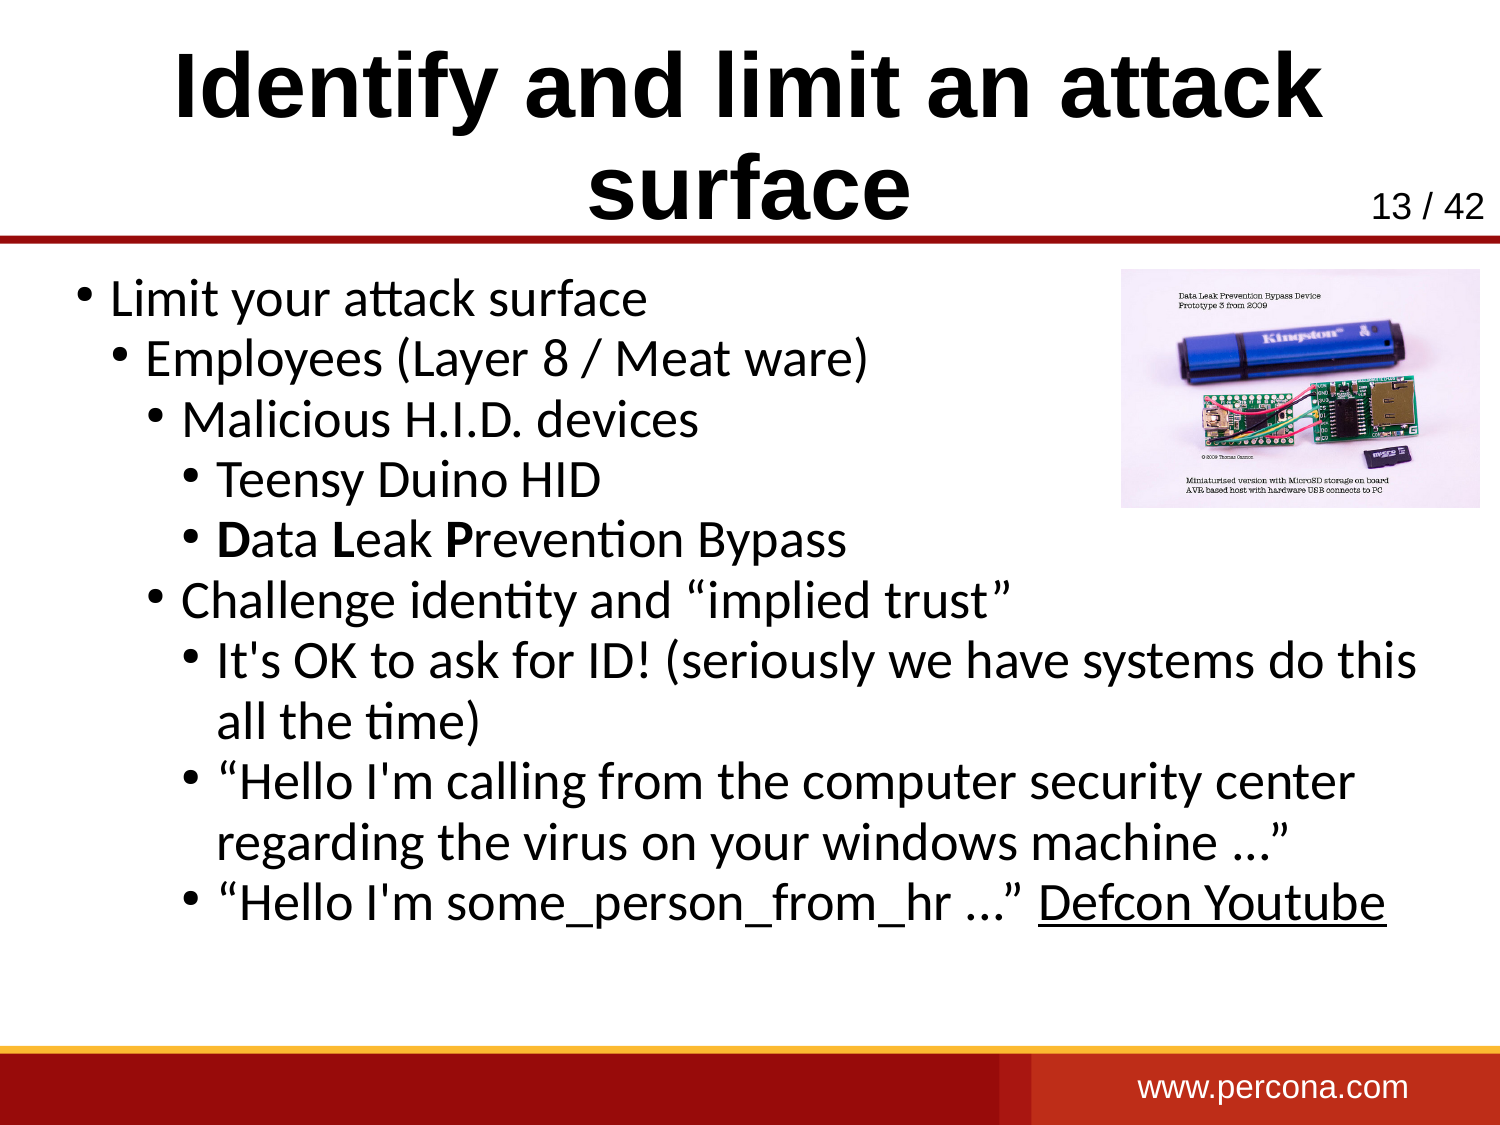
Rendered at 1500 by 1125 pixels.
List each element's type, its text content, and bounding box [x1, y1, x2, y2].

picture [1121, 269, 1480, 508]
text_box Identify and limit an attack surface [74, 44, 1425, 232]
text_box Limit your attack surface Employees (Layer 8 / Meat ware) Malicious H.I.D. devices Teensy Duino HID Data Leak Prevention Bypass Challenge identity and “implied trust” It's OK to ask for ID! (seriously we have systems do this all the time) “Hello I'm calling from the computer security center regarding the virus on your windows machine ...” “Hello I'm some_person_from_hr ...” Defcon Youtube [74, 263, 1425, 1006]
